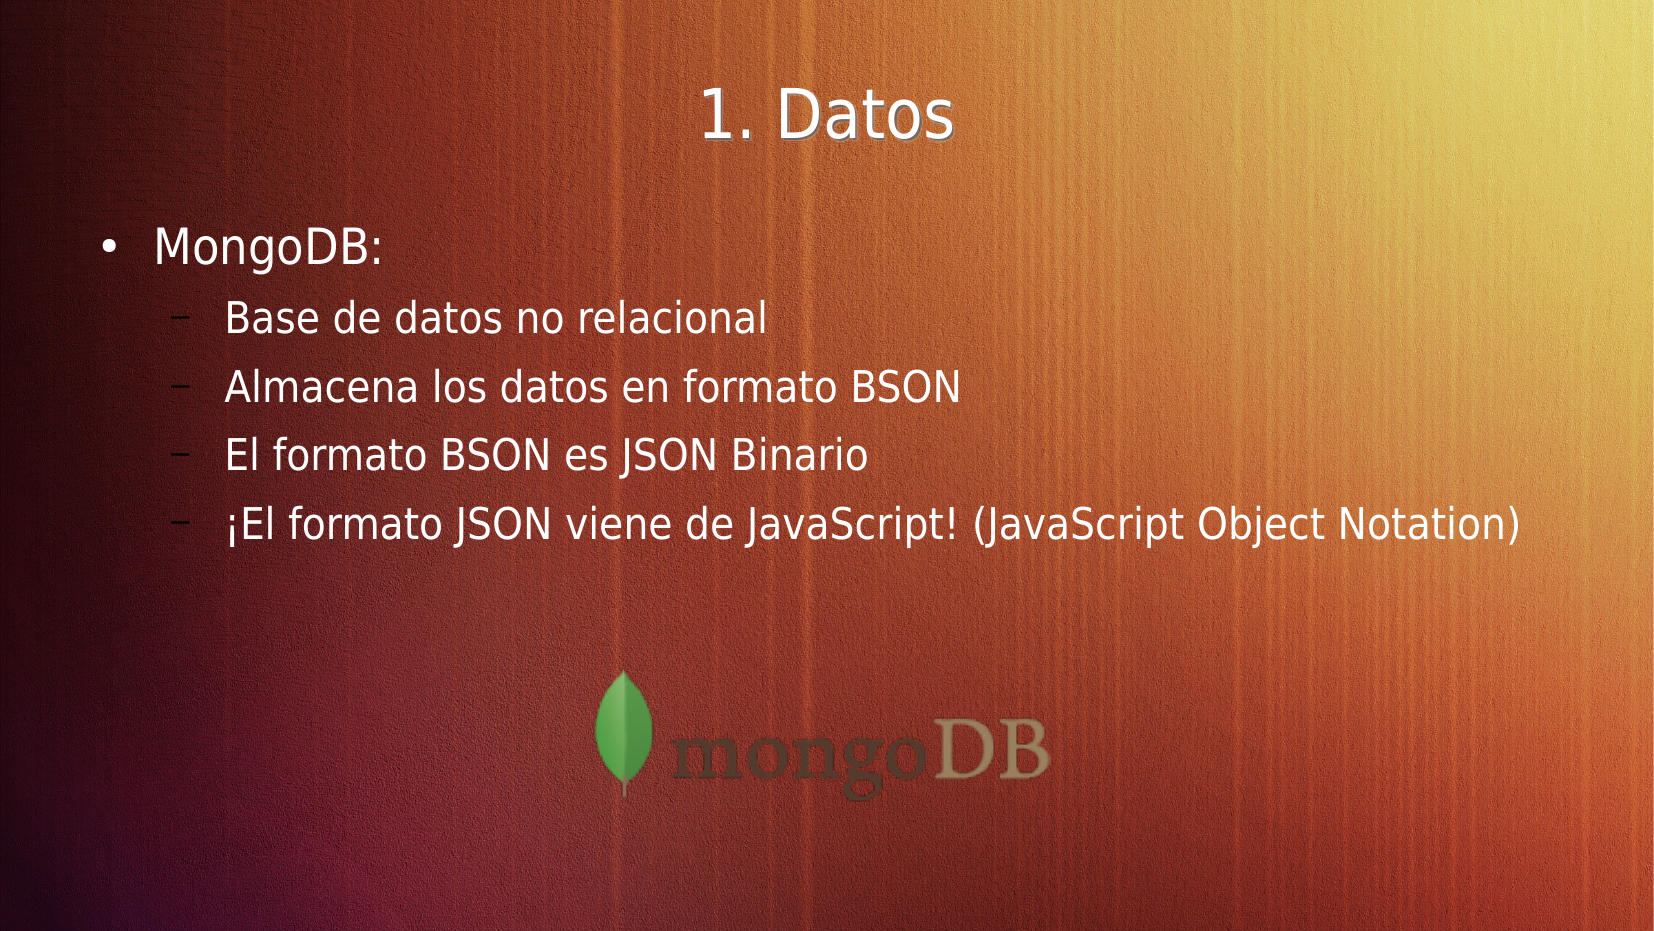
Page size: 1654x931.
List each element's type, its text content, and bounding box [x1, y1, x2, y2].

title 1. Datos [82, 37, 1571, 193]
list MongoDB: Base de datos no relacional Almacena los datos en formato BSON El formato BSON es JSON Binario ¡El formato JSON viene de JavaScript! (JavaScript Object Notation) [82, 217, 1571, 758]
picture [0, 0, 1654, 931]
